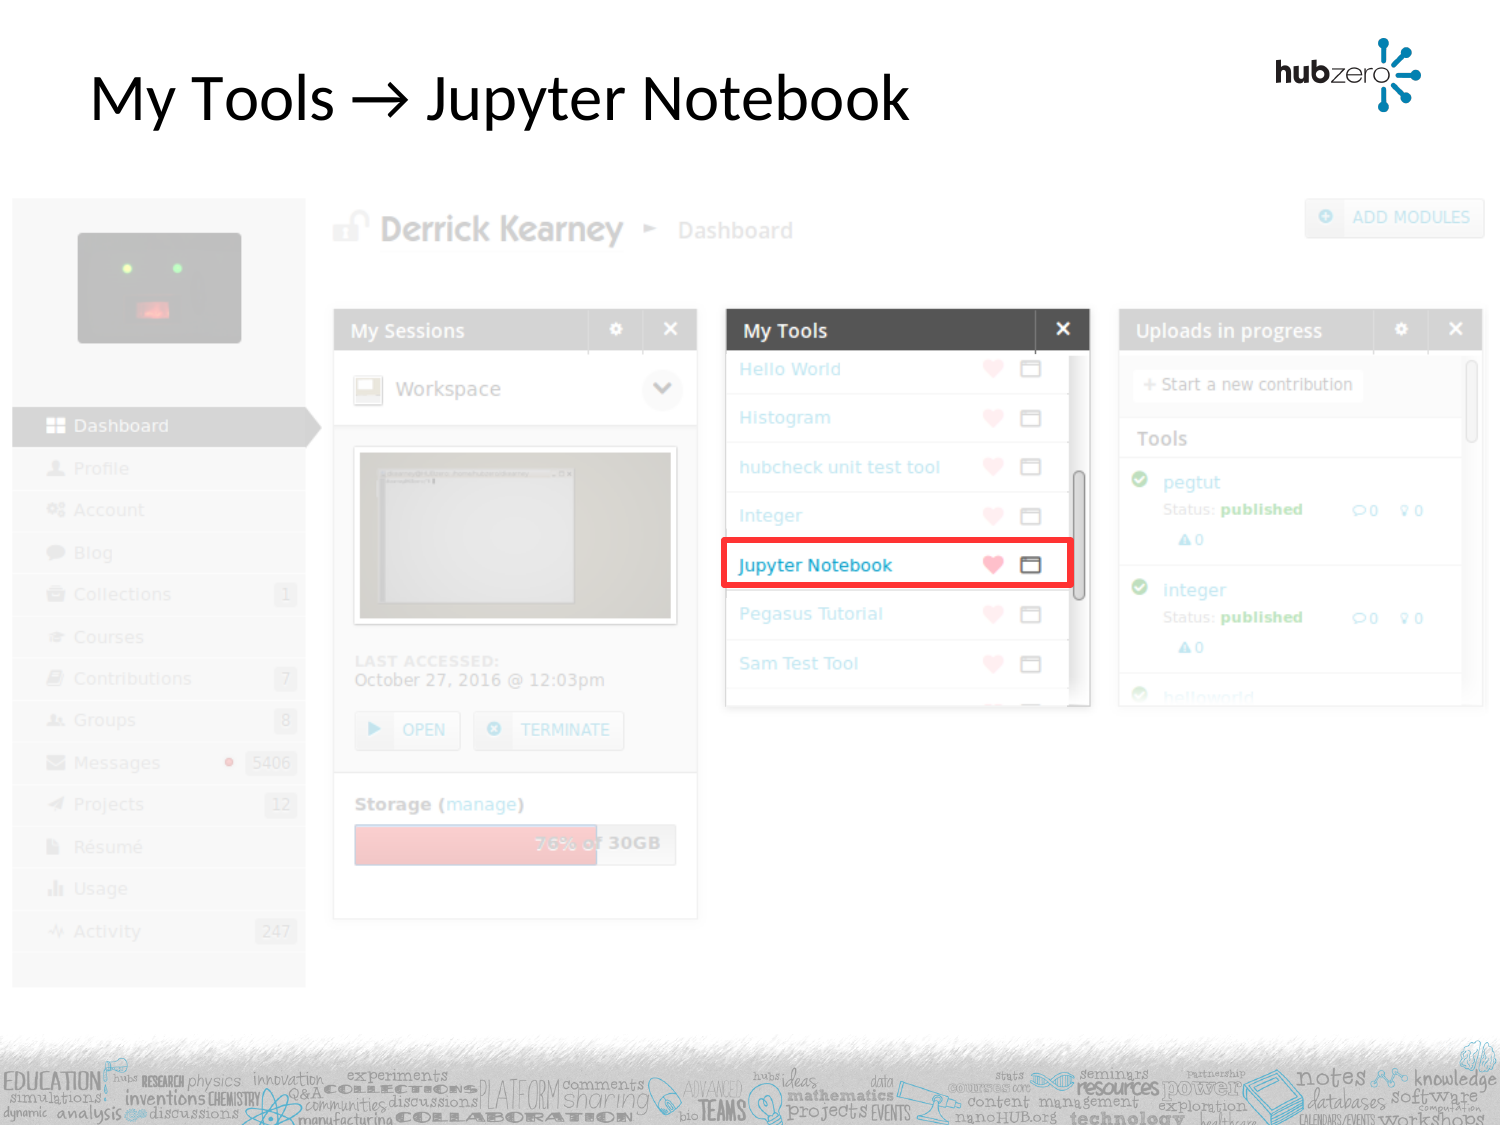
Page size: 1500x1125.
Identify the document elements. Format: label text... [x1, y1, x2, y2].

text_box [726, 598, 1067, 707]
picture [7, 193, 1489, 993]
text_box [726, 354, 1067, 529]
picture [1272, 35, 1424, 44]
title My Tools → Jupyter Notebook [75, 44, 1425, 144]
picture [0, 1034, 1500, 1125]
text_box [1100, 194, 1486, 993]
text_box [8, 194, 1086, 993]
